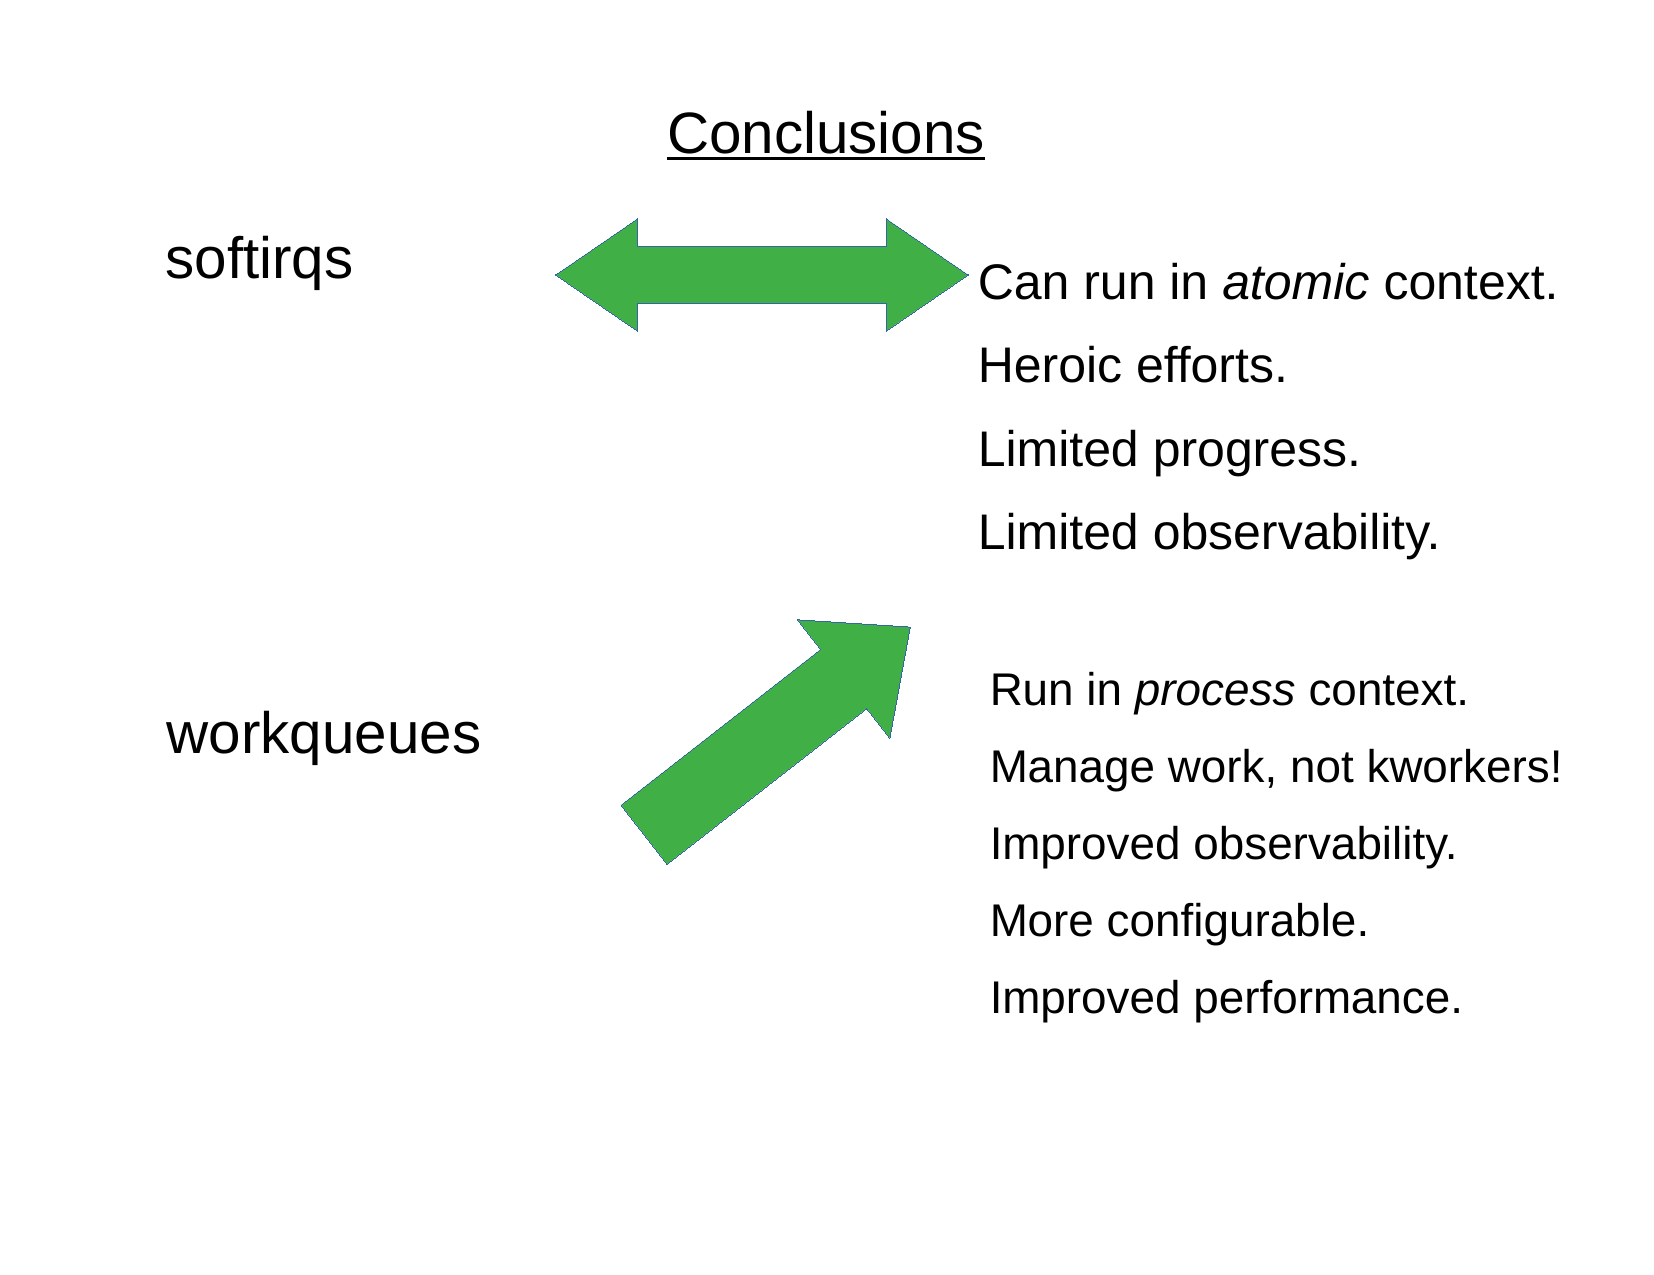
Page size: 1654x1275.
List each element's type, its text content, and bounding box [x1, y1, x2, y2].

text_box Run in process context. Manage work, not kworkers! Improved observability. More configurable. Improved performance. [940, 631, 1578, 1031]
text_box [555, 218, 963, 332]
text_box workqueues [151, 693, 497, 806]
title Conclusions [82, 50, 1571, 217]
text_box softirqs [150, 218, 369, 332]
text_box [621, 619, 911, 865]
text_box Can run in atomic context. Heroic efforts. Limited progress. Limited observability. [963, 218, 1574, 568]
